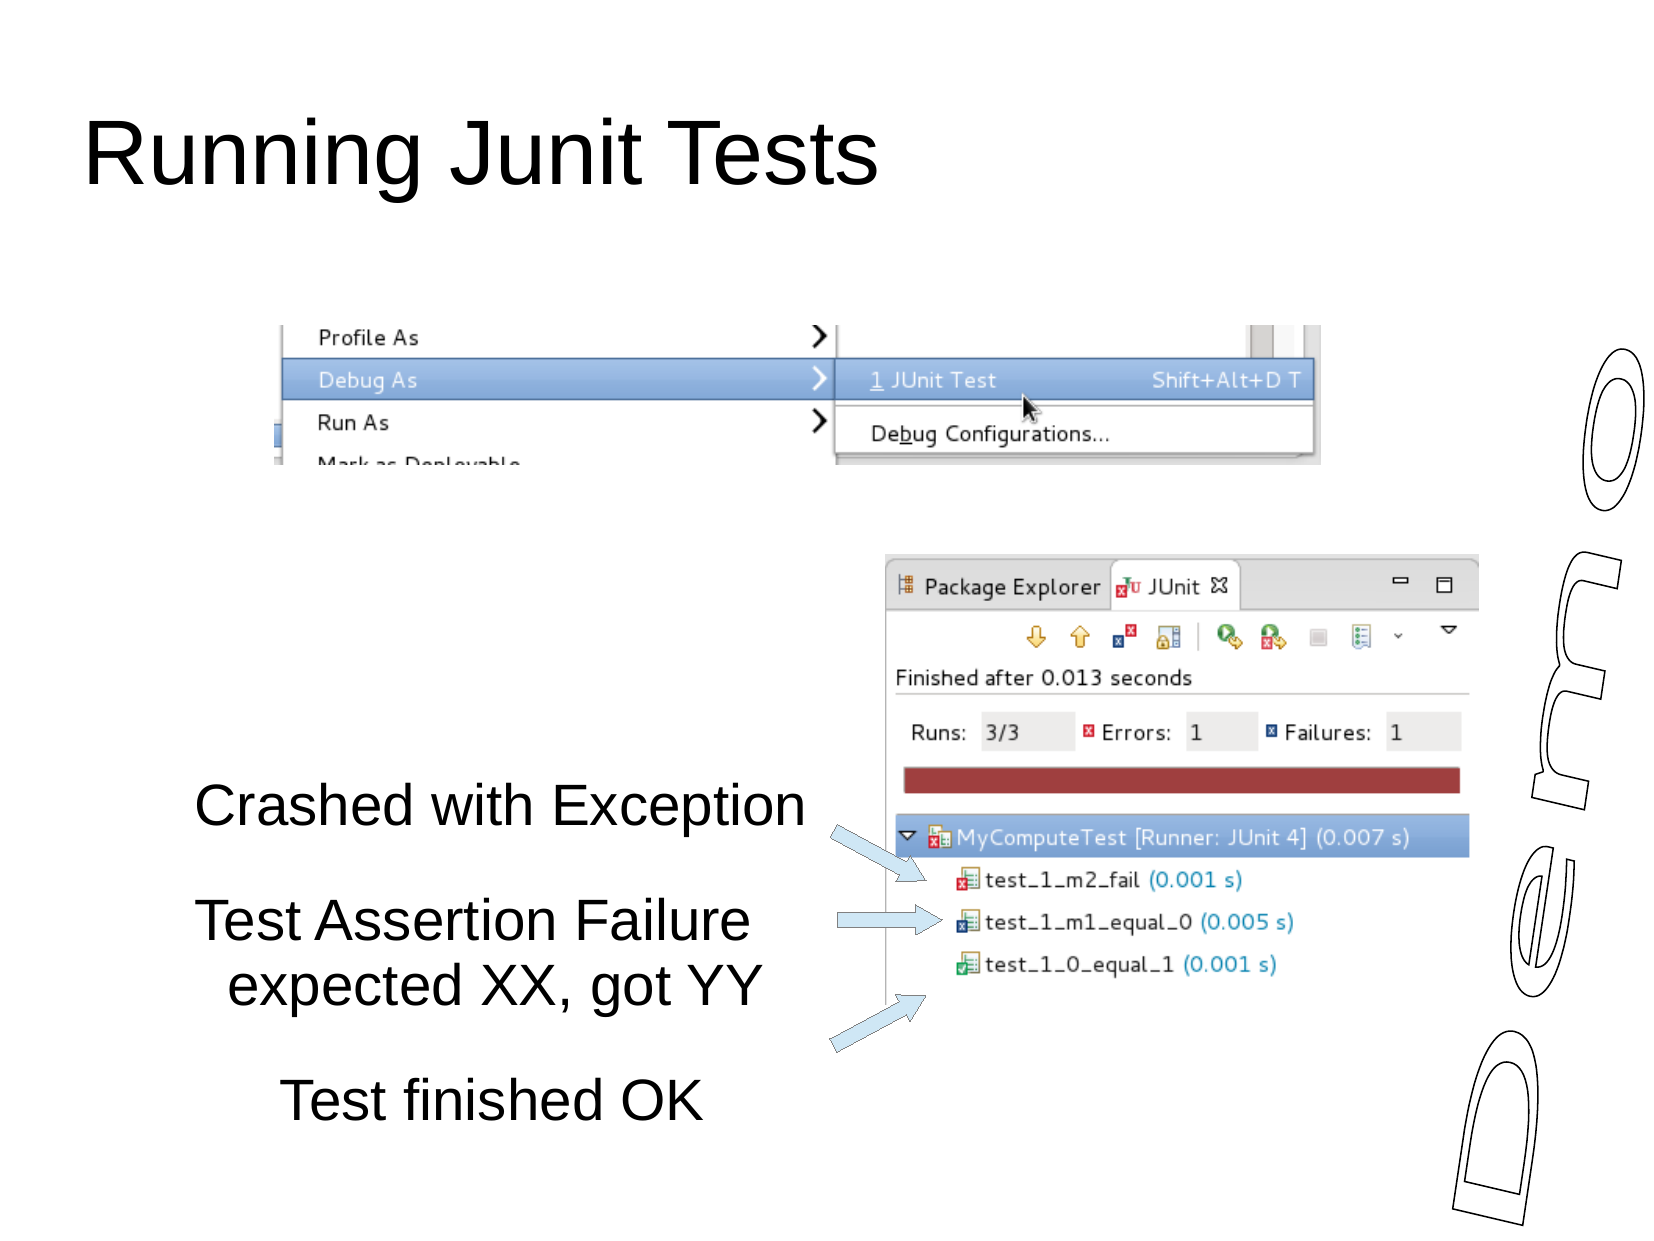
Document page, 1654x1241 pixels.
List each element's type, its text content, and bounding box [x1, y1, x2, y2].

title Running Junit Tests [82, 49, 1571, 257]
picture [274, 325, 1321, 466]
picture [885, 554, 1479, 1005]
text_box Test finished OK [265, 1060, 721, 1141]
text_box [830, 824, 927, 882]
text_box [829, 994, 926, 1053]
text_box Crashed with Exception [180, 764, 823, 845]
text_box Demo [1531, 552, 1622, 810]
text_box Demo [1583, 349, 1644, 511]
text_box Demo [1452, 1031, 1538, 1226]
text_box [837, 904, 943, 935]
text_box Demo [1510, 846, 1575, 997]
text_box Test Assertion Failure expected XX, got YY [180, 880, 780, 1025]
